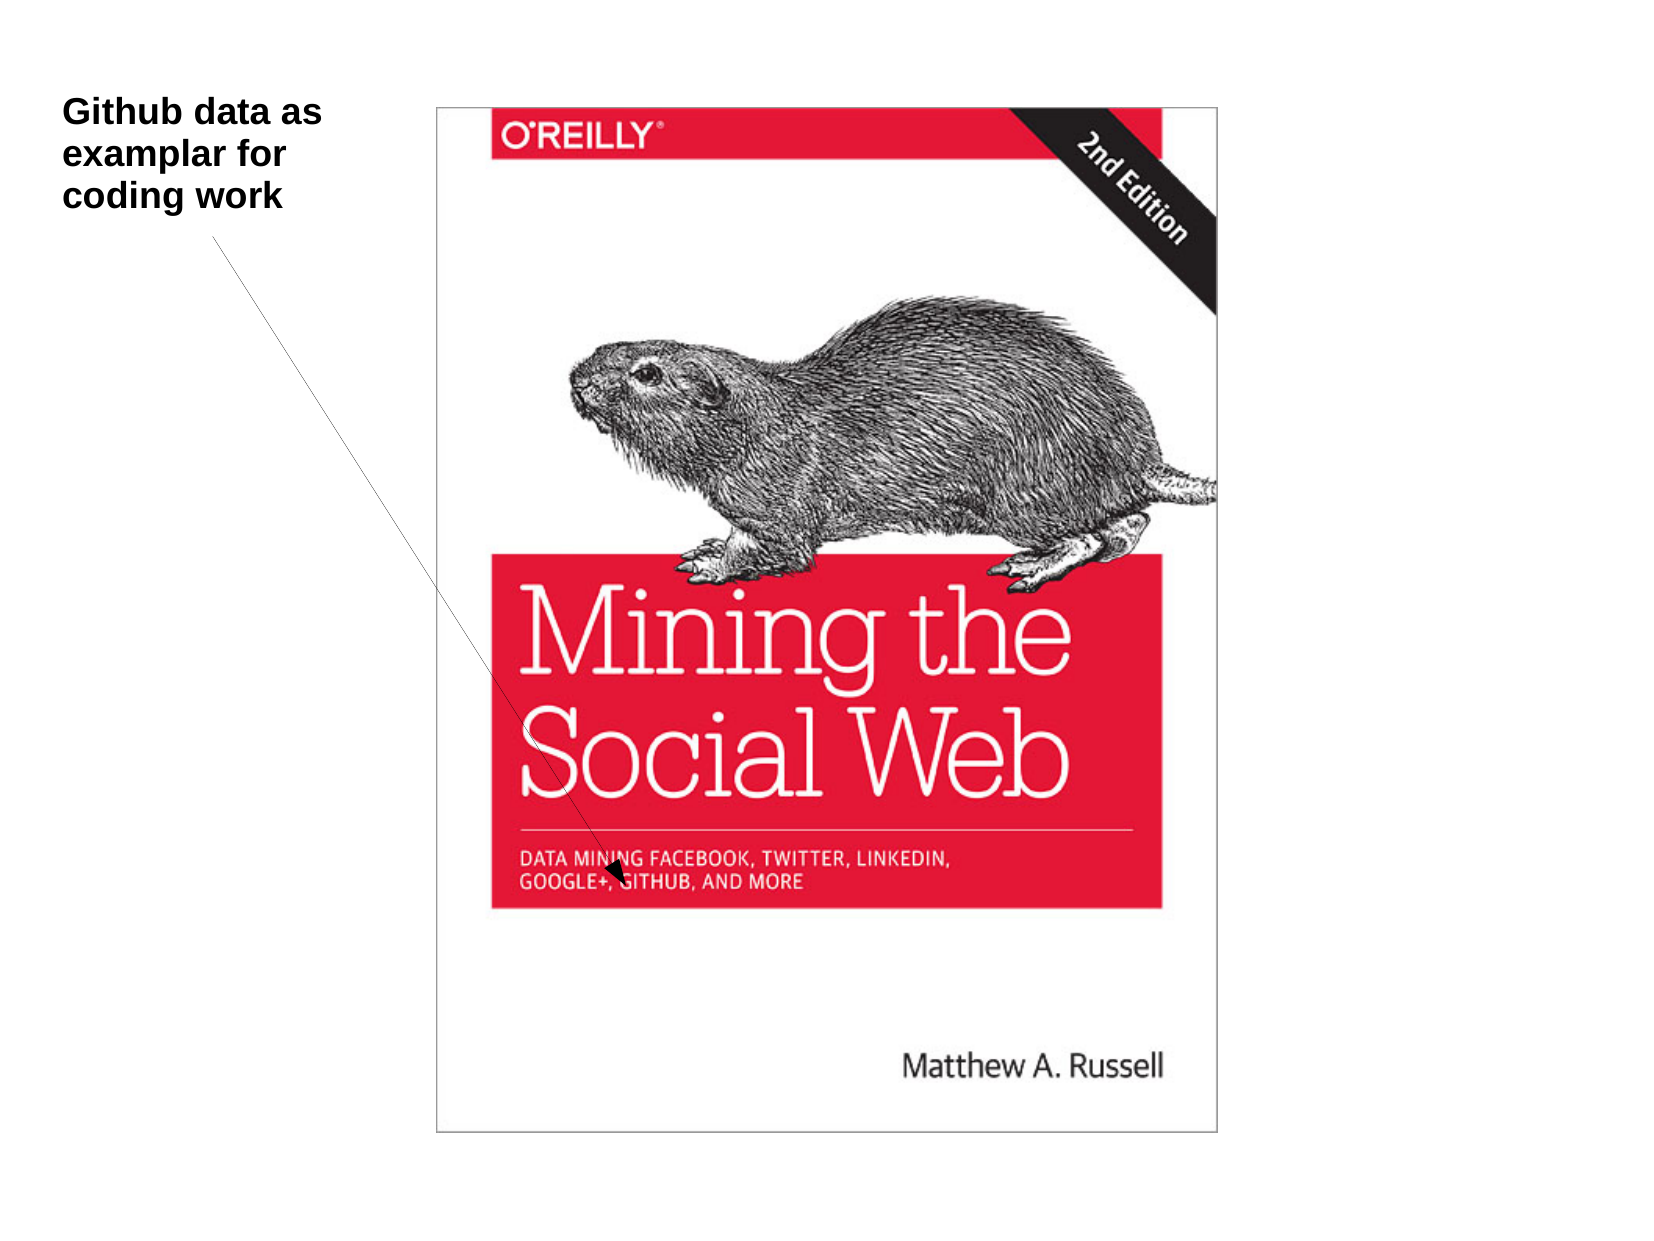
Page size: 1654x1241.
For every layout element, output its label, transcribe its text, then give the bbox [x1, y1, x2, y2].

picture [436, 107, 1218, 1133]
text_box Github data as examplar for coding work [47, 82, 343, 307]
